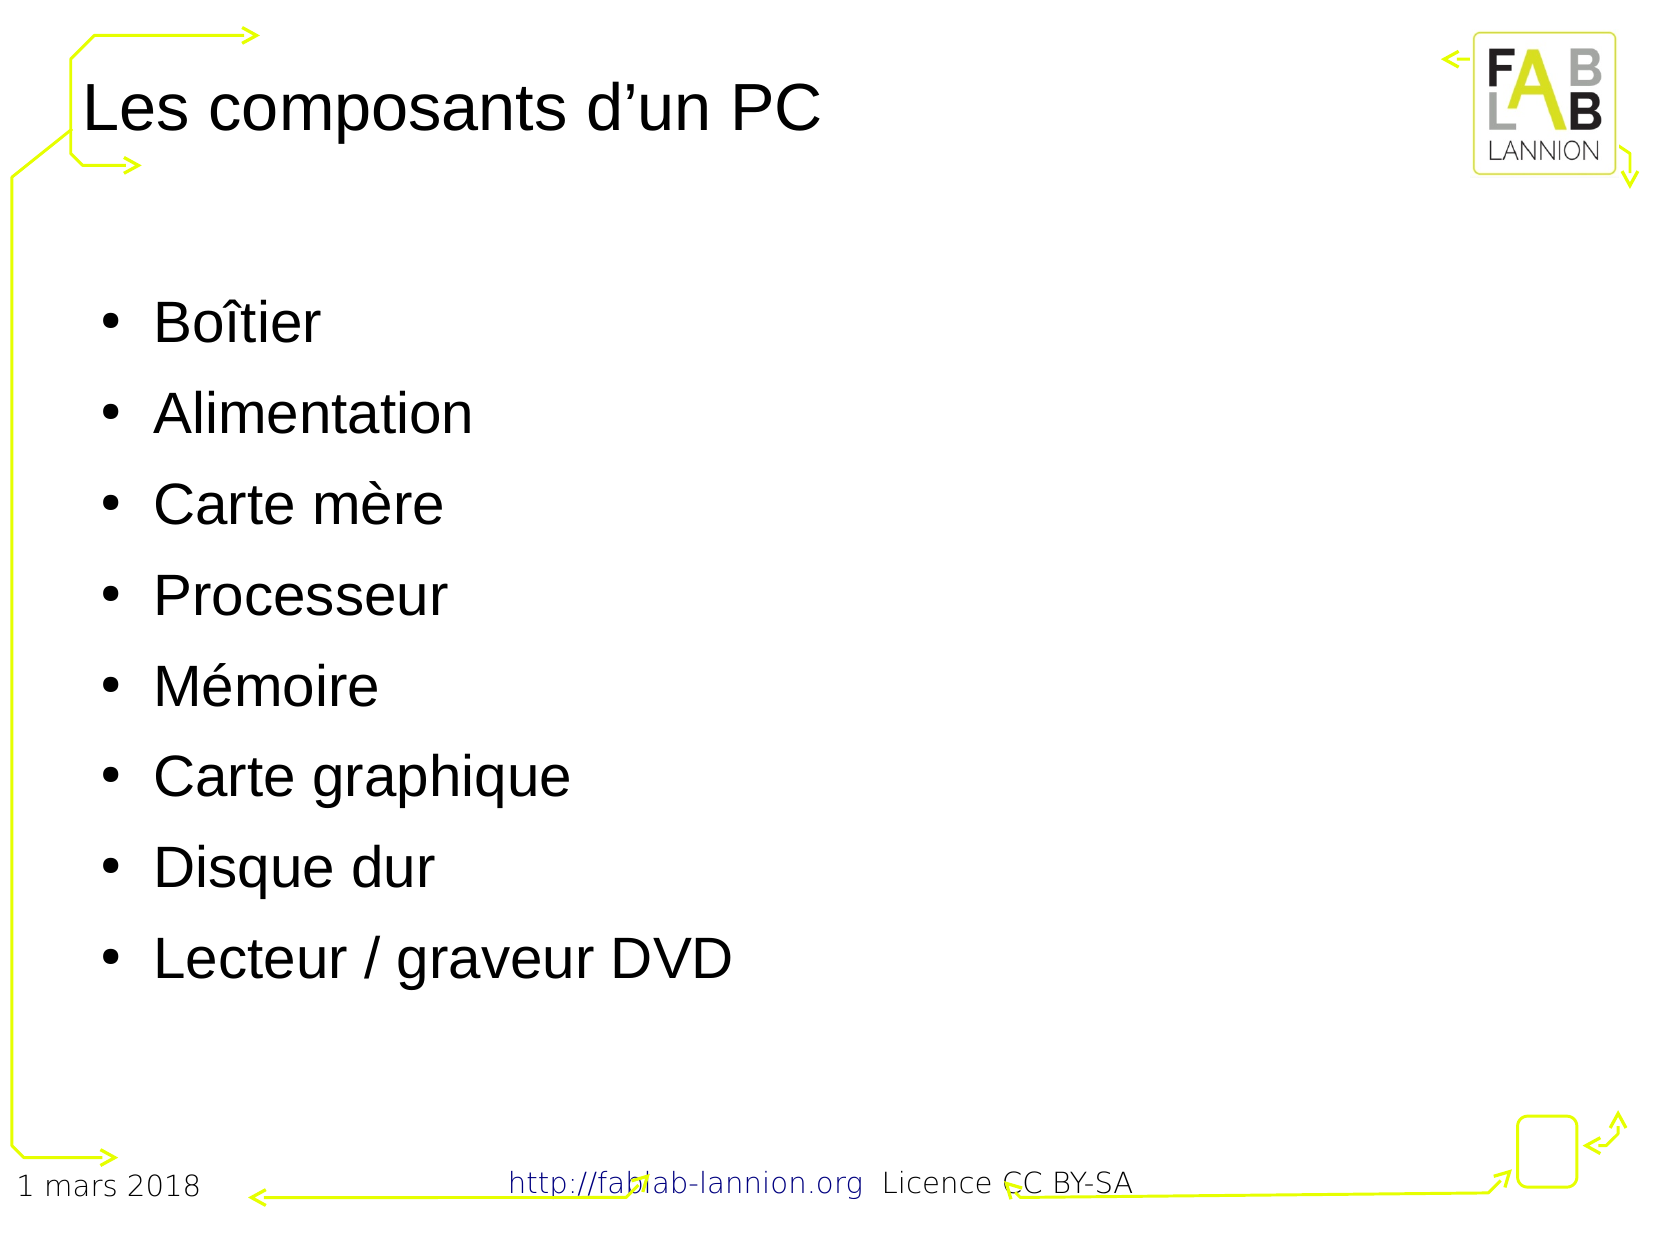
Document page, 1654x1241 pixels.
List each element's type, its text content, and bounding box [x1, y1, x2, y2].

picture [1470, 29, 1619, 178]
title Les composants d’un PC [82, 49, 1441, 166]
list Boîtier Alimentation Carte mère Processeur Mémoire Carte graphique Disque dur Lecteur / graveur DVD [82, 290, 1571, 1010]
